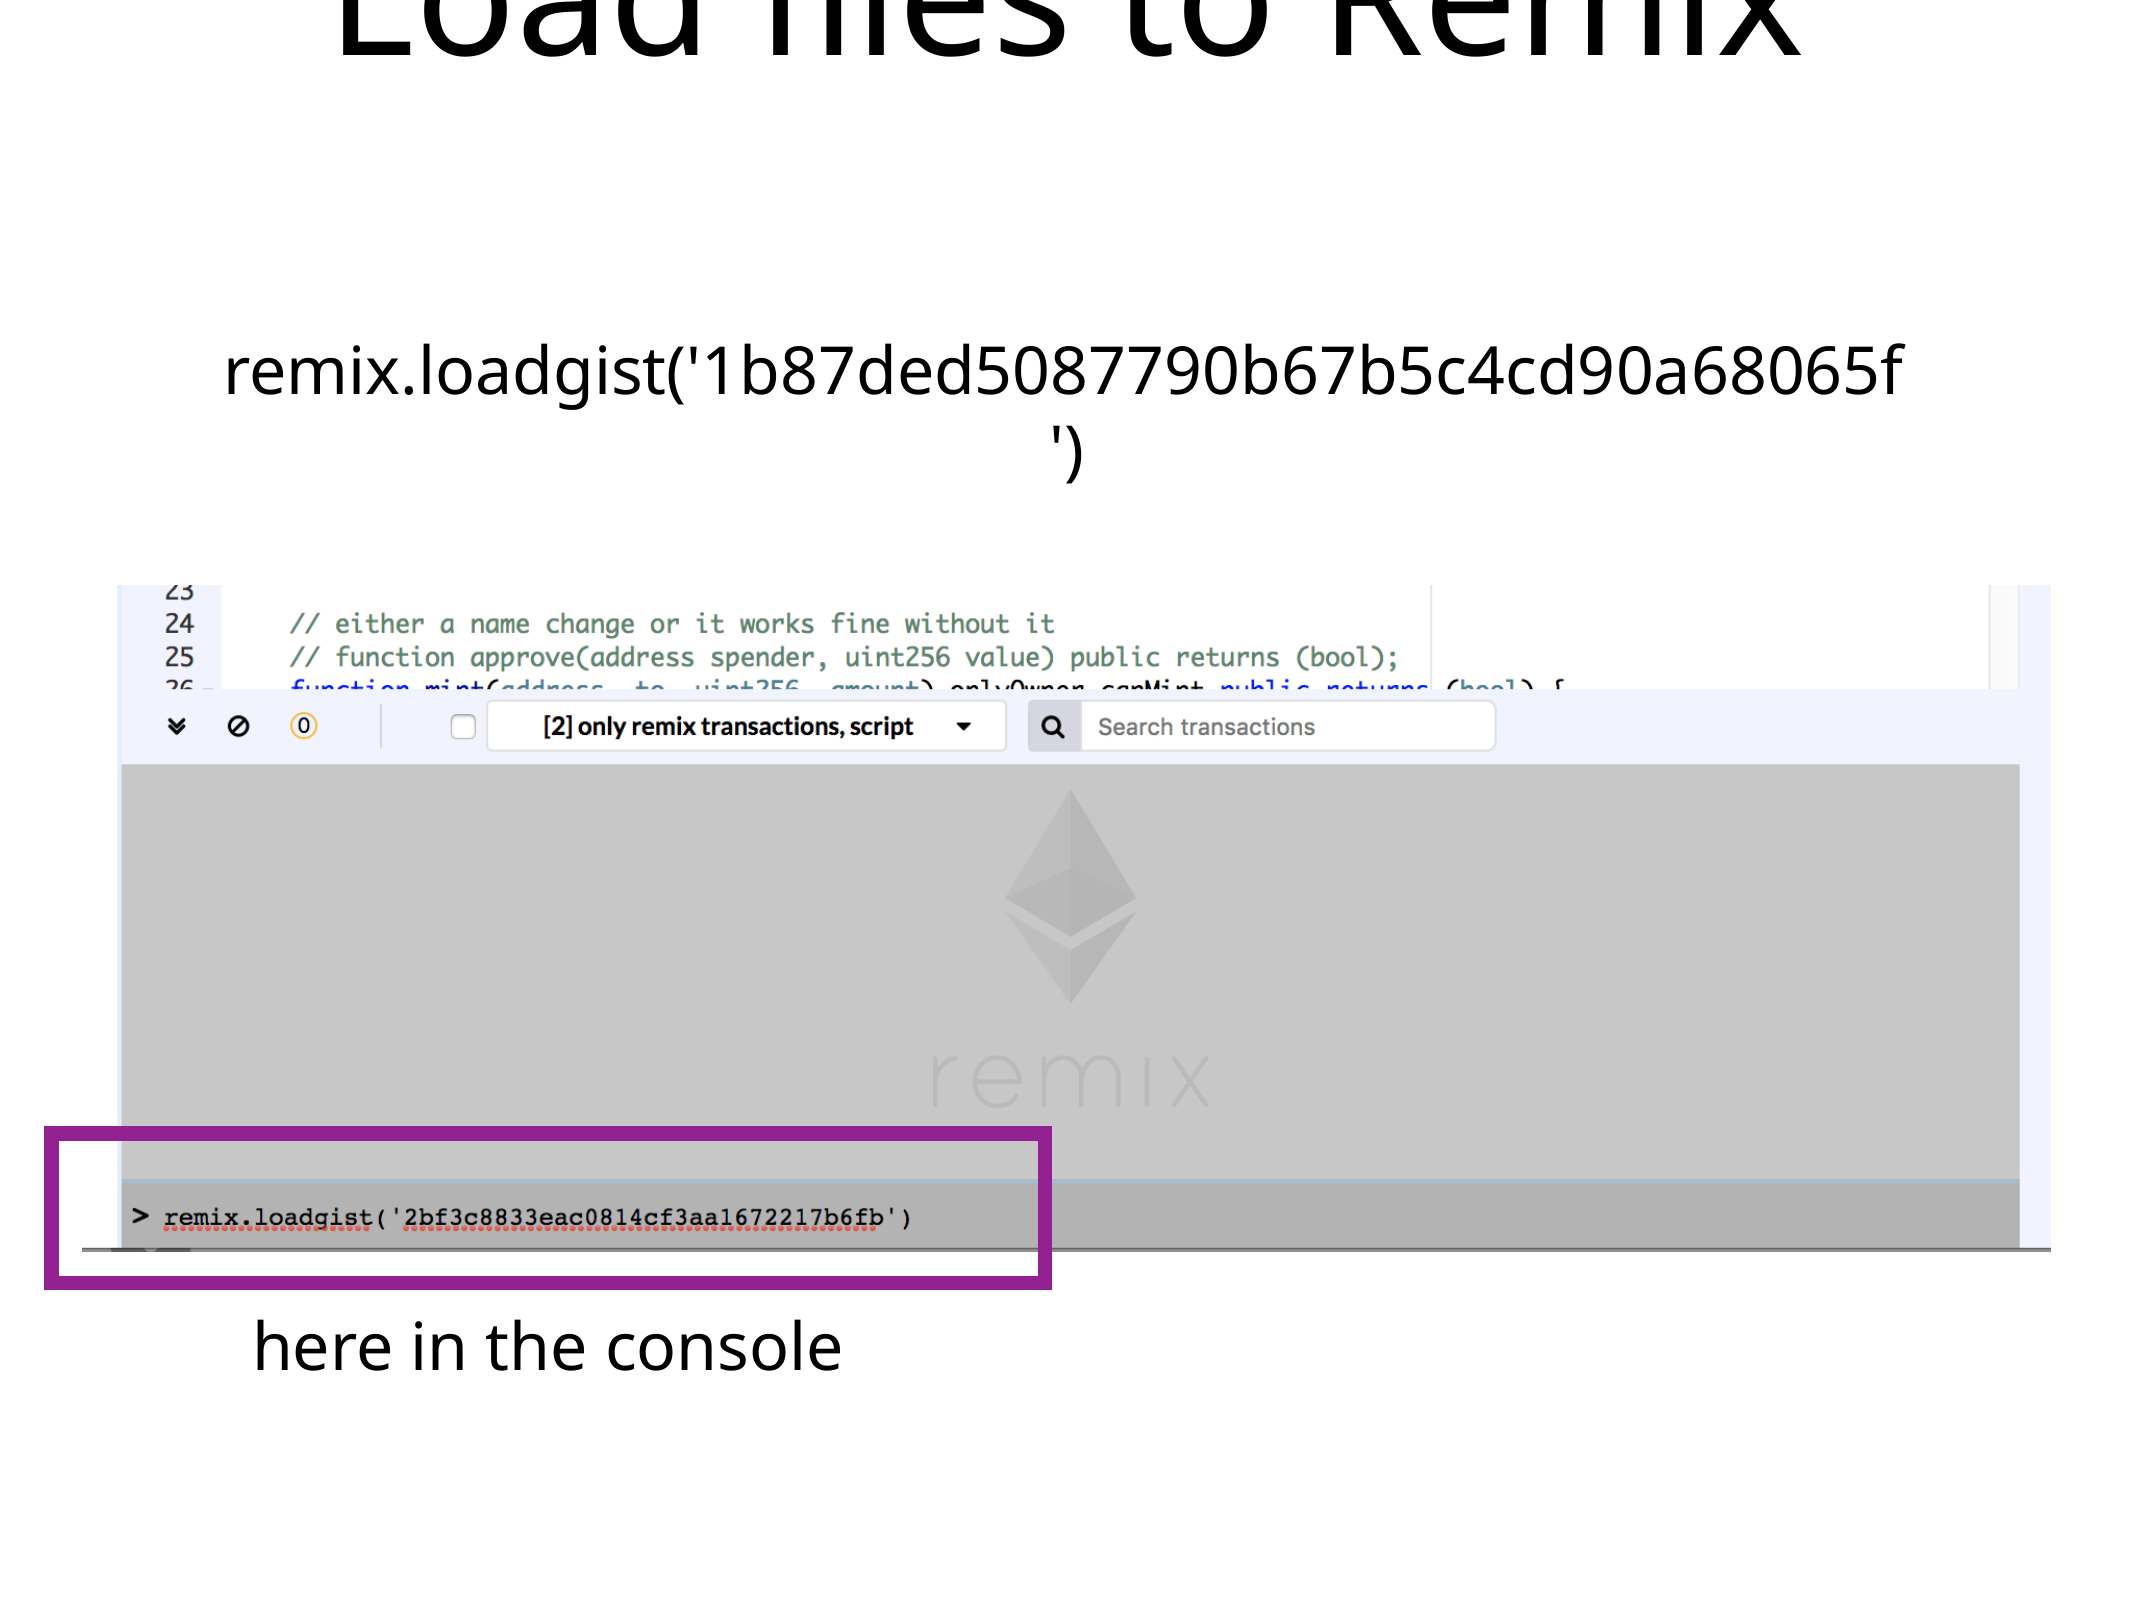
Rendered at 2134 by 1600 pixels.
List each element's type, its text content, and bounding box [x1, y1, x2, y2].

picture [82, 1141, 1038, 1253]
title Load files to Remix [208, 0, 1925, 320]
text_box here in the console [0, 1295, 1407, 1482]
subtitle remix.loadgist('1b87ded5087790b67b5c4cd90a68065f') [208, 320, 1925, 507]
picture [82, 585, 2051, 1253]
